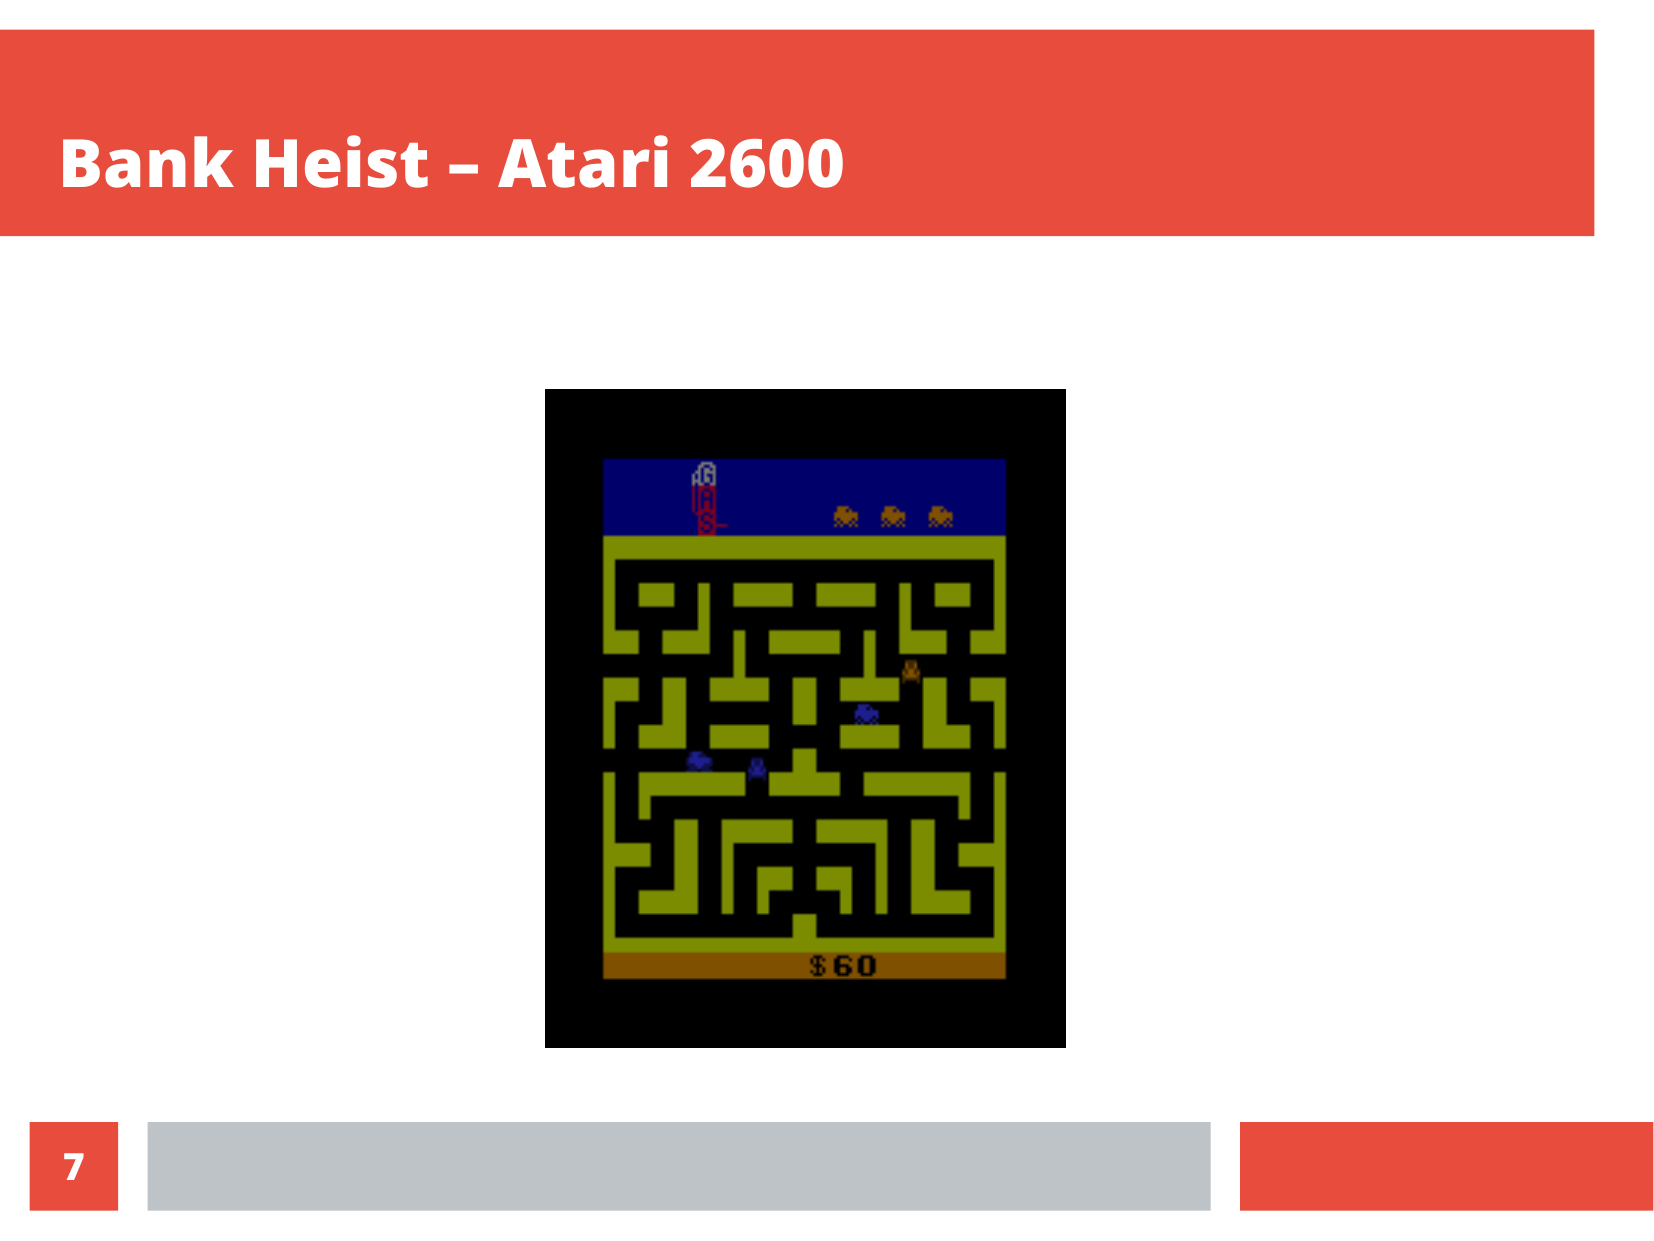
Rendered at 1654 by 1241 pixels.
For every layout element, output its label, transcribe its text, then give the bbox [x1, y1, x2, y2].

picture [545, 389, 1066, 1048]
title Bank Heist – Atari 2600 [59, 59, 1595, 207]
